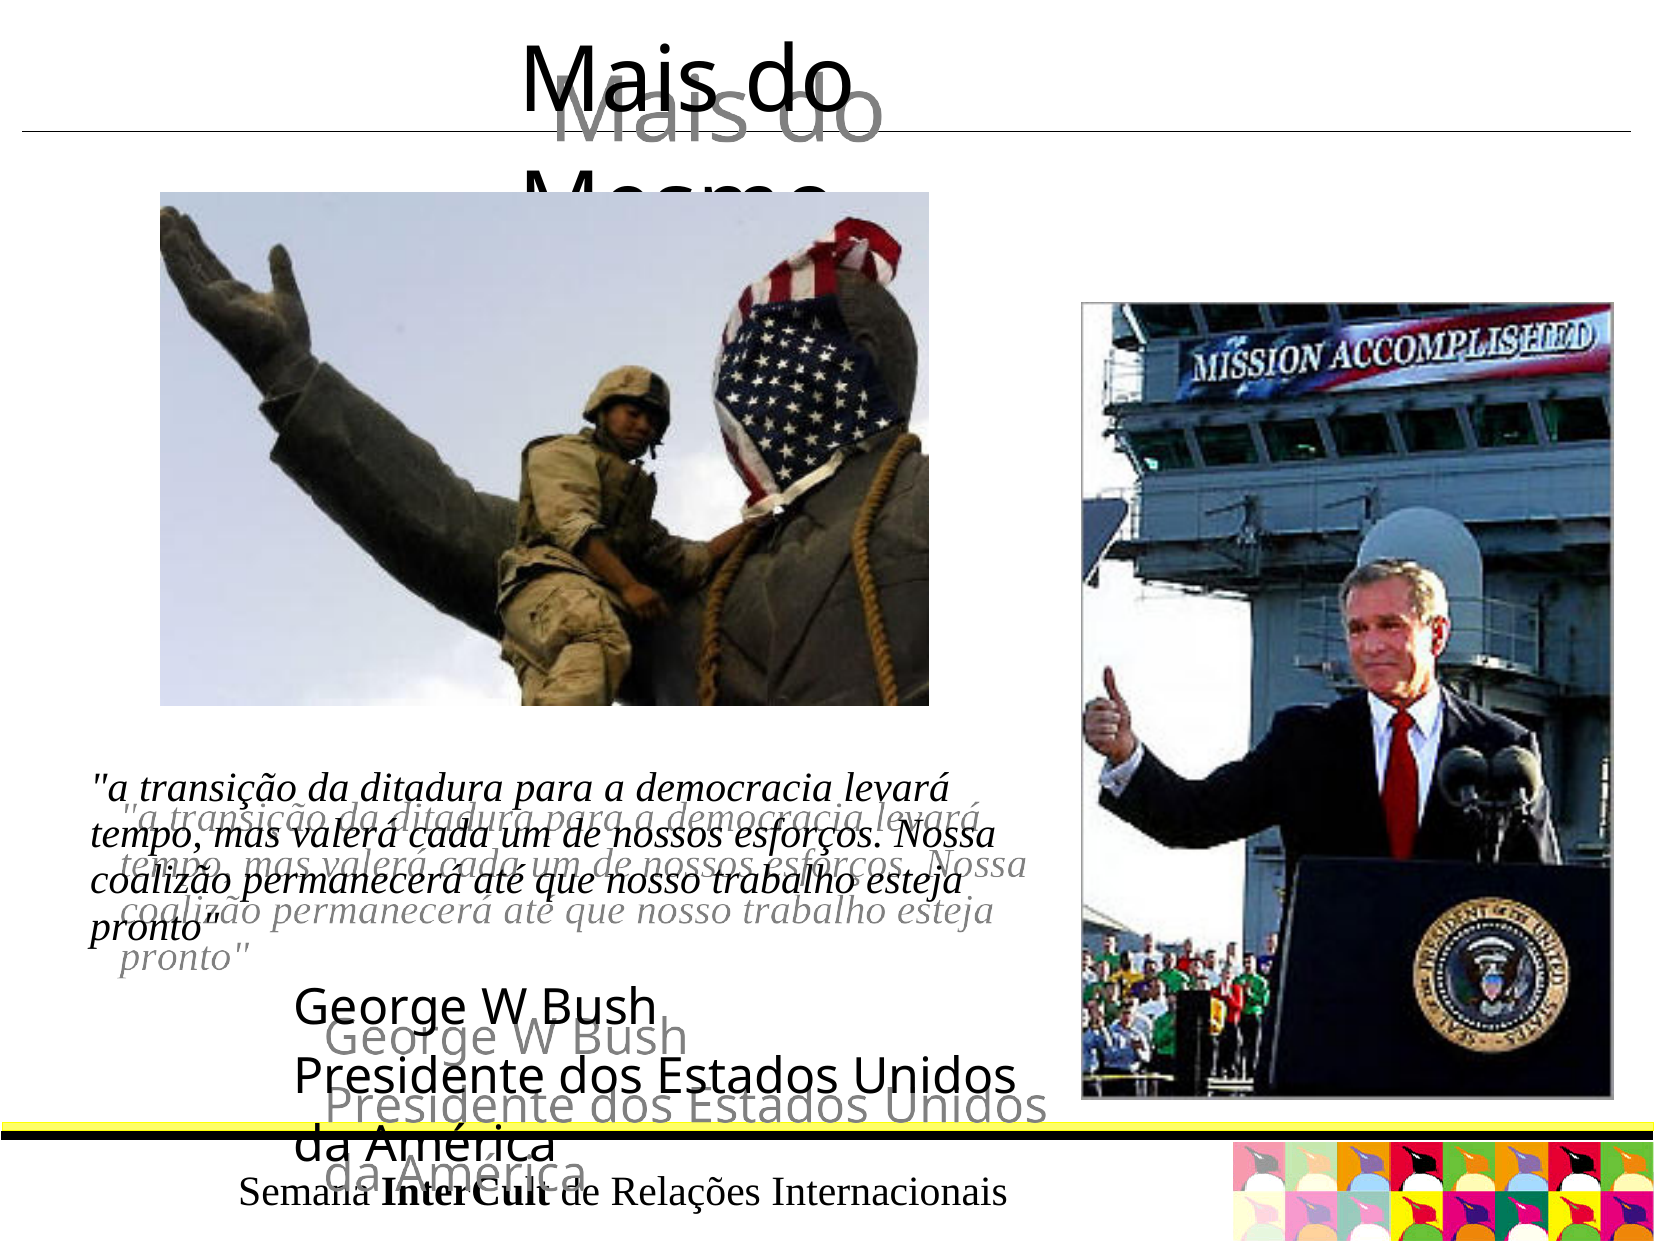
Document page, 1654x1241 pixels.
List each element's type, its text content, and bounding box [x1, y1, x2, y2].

text_box [378, 1131, 384, 1140]
text_box [1, 1122, 1654, 1140]
text_box George W Bush Presidente dos Estados Unidos da América [293, 971, 1056, 1092]
text_box "a transição da ditadura para a democracia levará tempo, mas valerá cada um de nossos esforços. Nossa coalizão permanecerá até que nosso trabalho esteja pronto" [90, 764, 1036, 950]
text_box Mais do Mesmo [518, 13, 1142, 125]
chart [1233, 1142, 1654, 1241]
picture [1081, 302, 1614, 1101]
text_box Semana InterCult de Relações Internacionais [238, 1168, 1009, 1217]
picture [160, 192, 929, 706]
